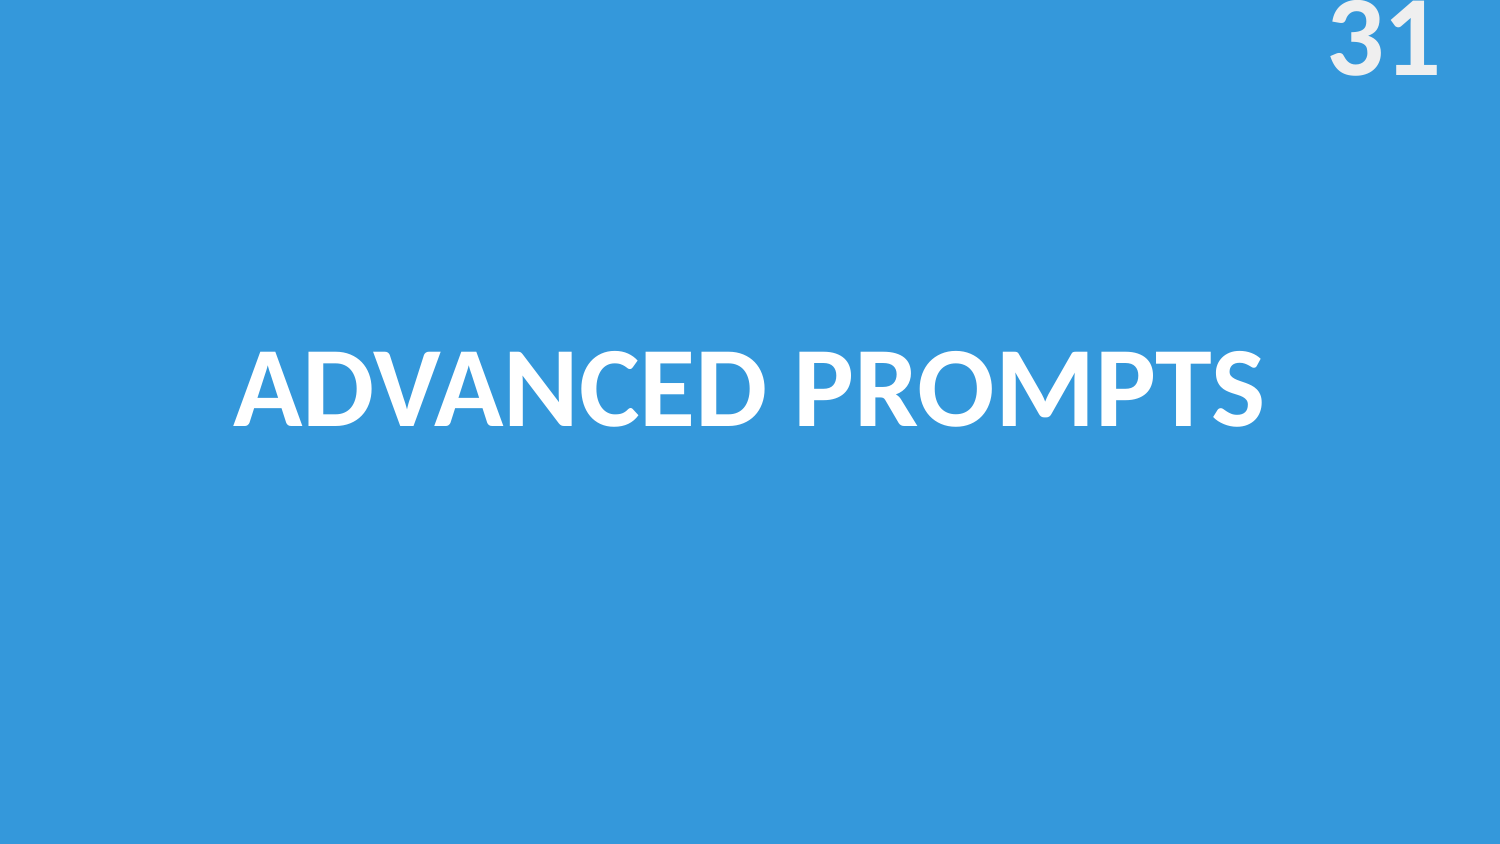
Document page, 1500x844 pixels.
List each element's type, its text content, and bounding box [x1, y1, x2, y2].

title ADVANCED PROMPTS [83, 233, 1417, 529]
